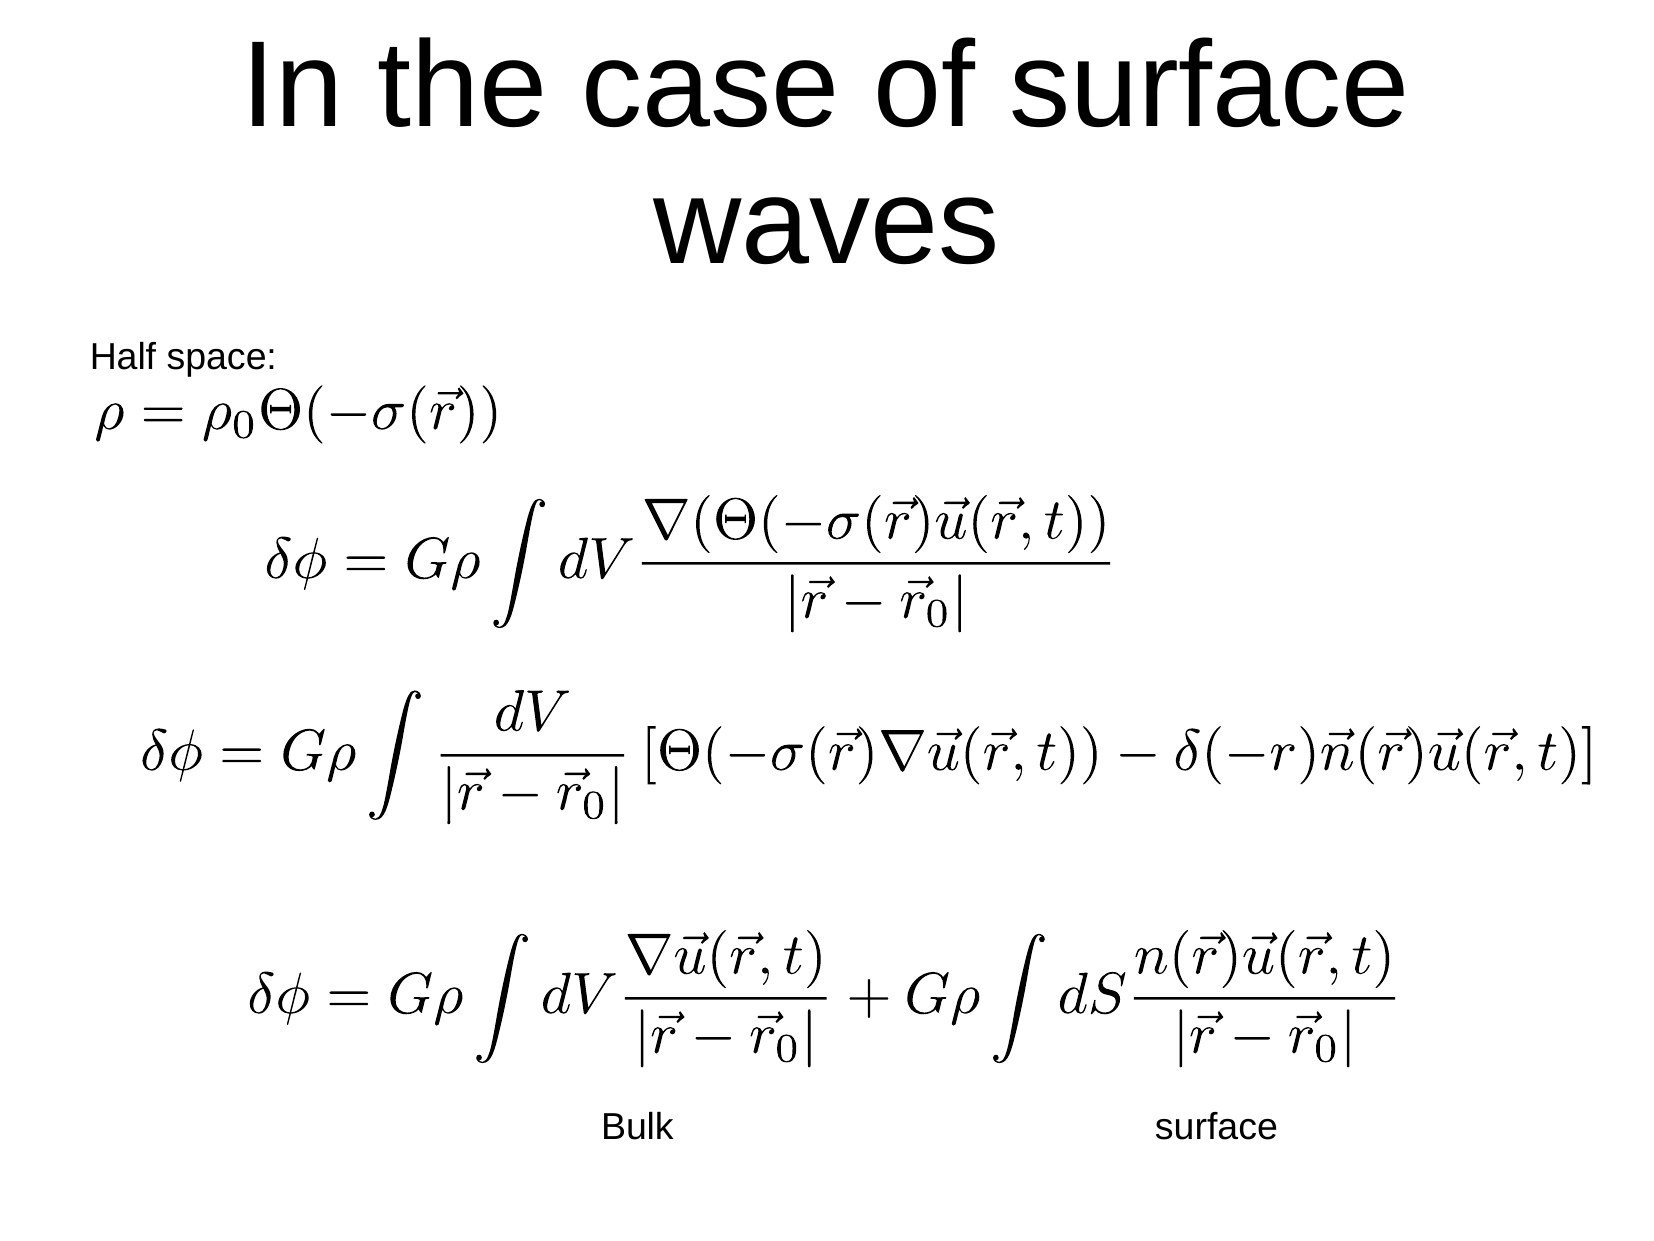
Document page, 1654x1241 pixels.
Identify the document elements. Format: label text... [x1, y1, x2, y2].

text_box [142, 690, 1591, 825]
text_box [249, 930, 1396, 1068]
text_box [266, 495, 1111, 633]
text_box Half space: [75, 328, 292, 386]
text_box [96, 385, 497, 444]
text_box Bulk surface [586, 1098, 1306, 1156]
title In the case of surface waves [82, 16, 1571, 290]
